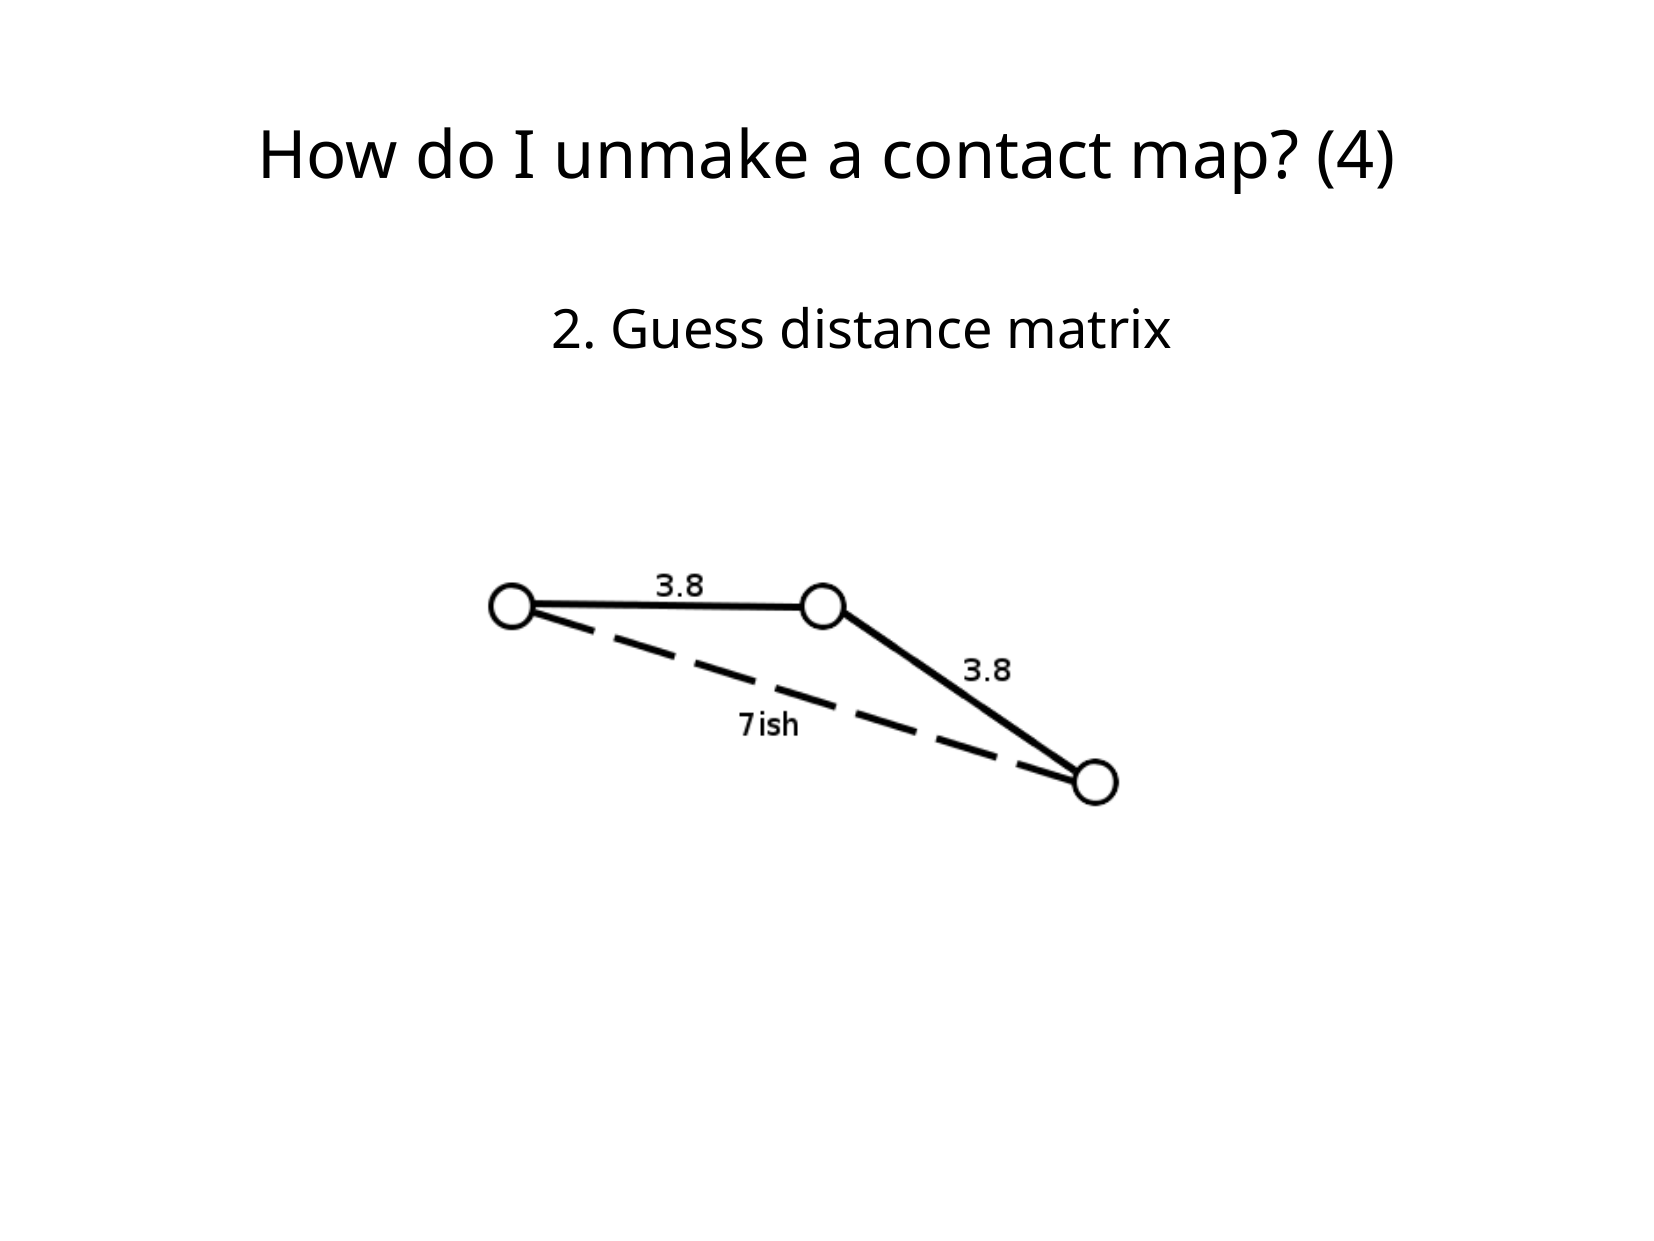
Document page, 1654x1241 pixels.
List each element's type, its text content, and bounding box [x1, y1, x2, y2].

picture [450, 509, 1151, 861]
title How do I unmake a contact map? (4) [82, 49, 1571, 257]
list 2. Guess distance matrix [82, 290, 1571, 1010]
